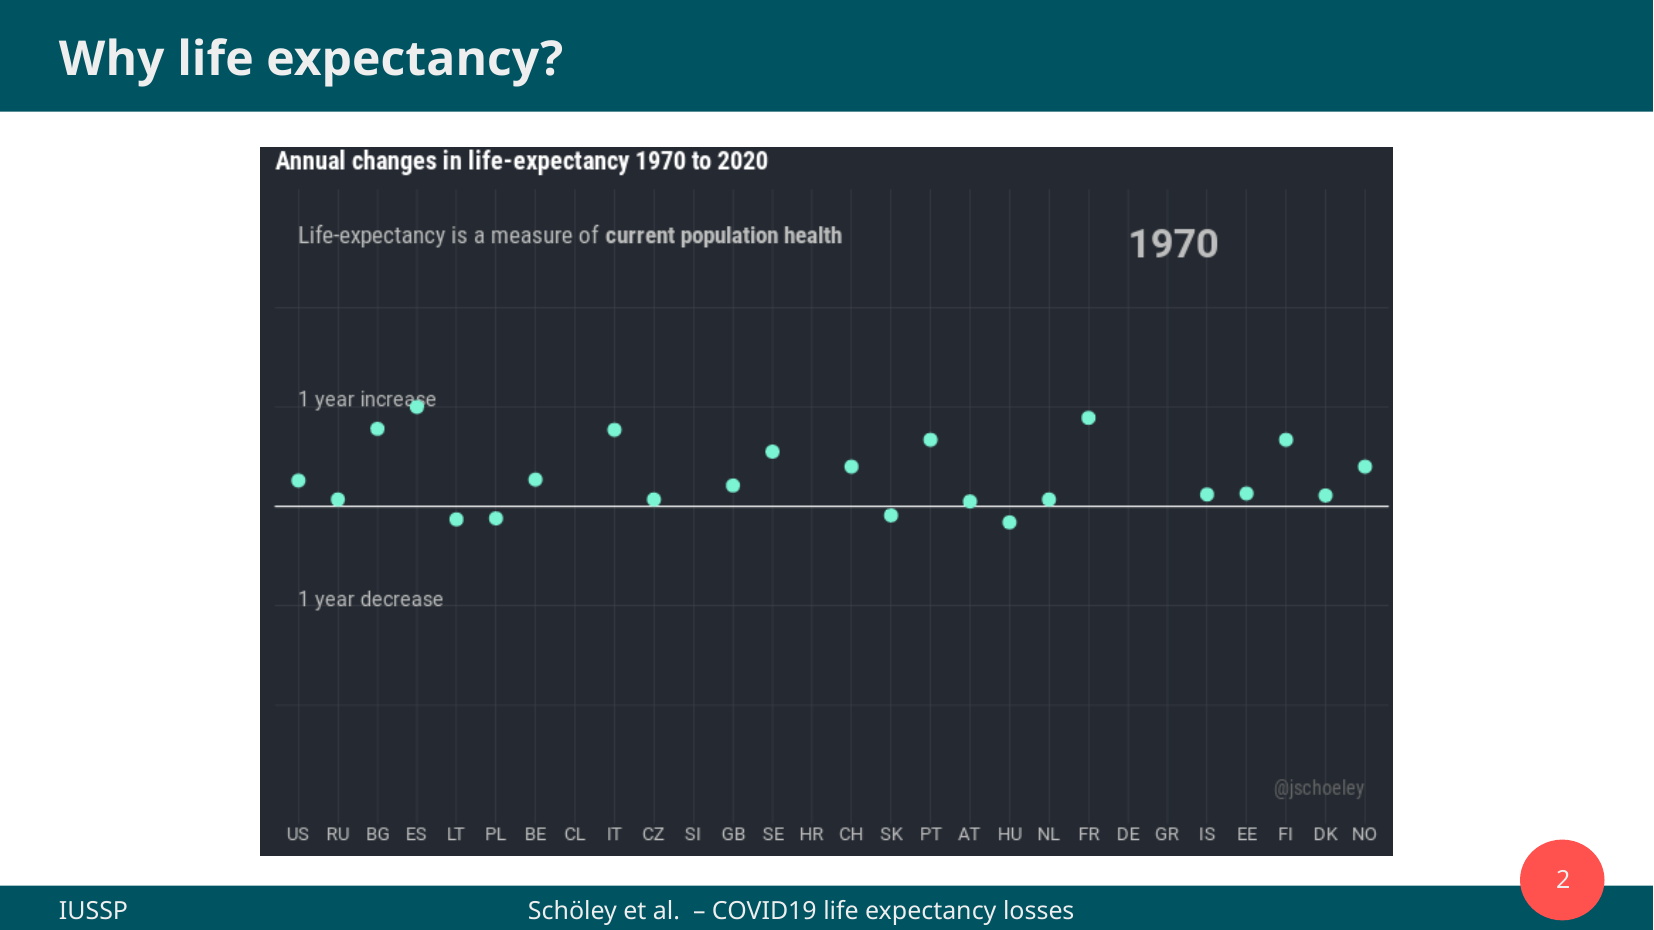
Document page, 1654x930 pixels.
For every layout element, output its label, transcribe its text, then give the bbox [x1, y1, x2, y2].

picture [260, 147, 1393, 856]
title Why life expectancy? [58, 0, 1594, 117]
